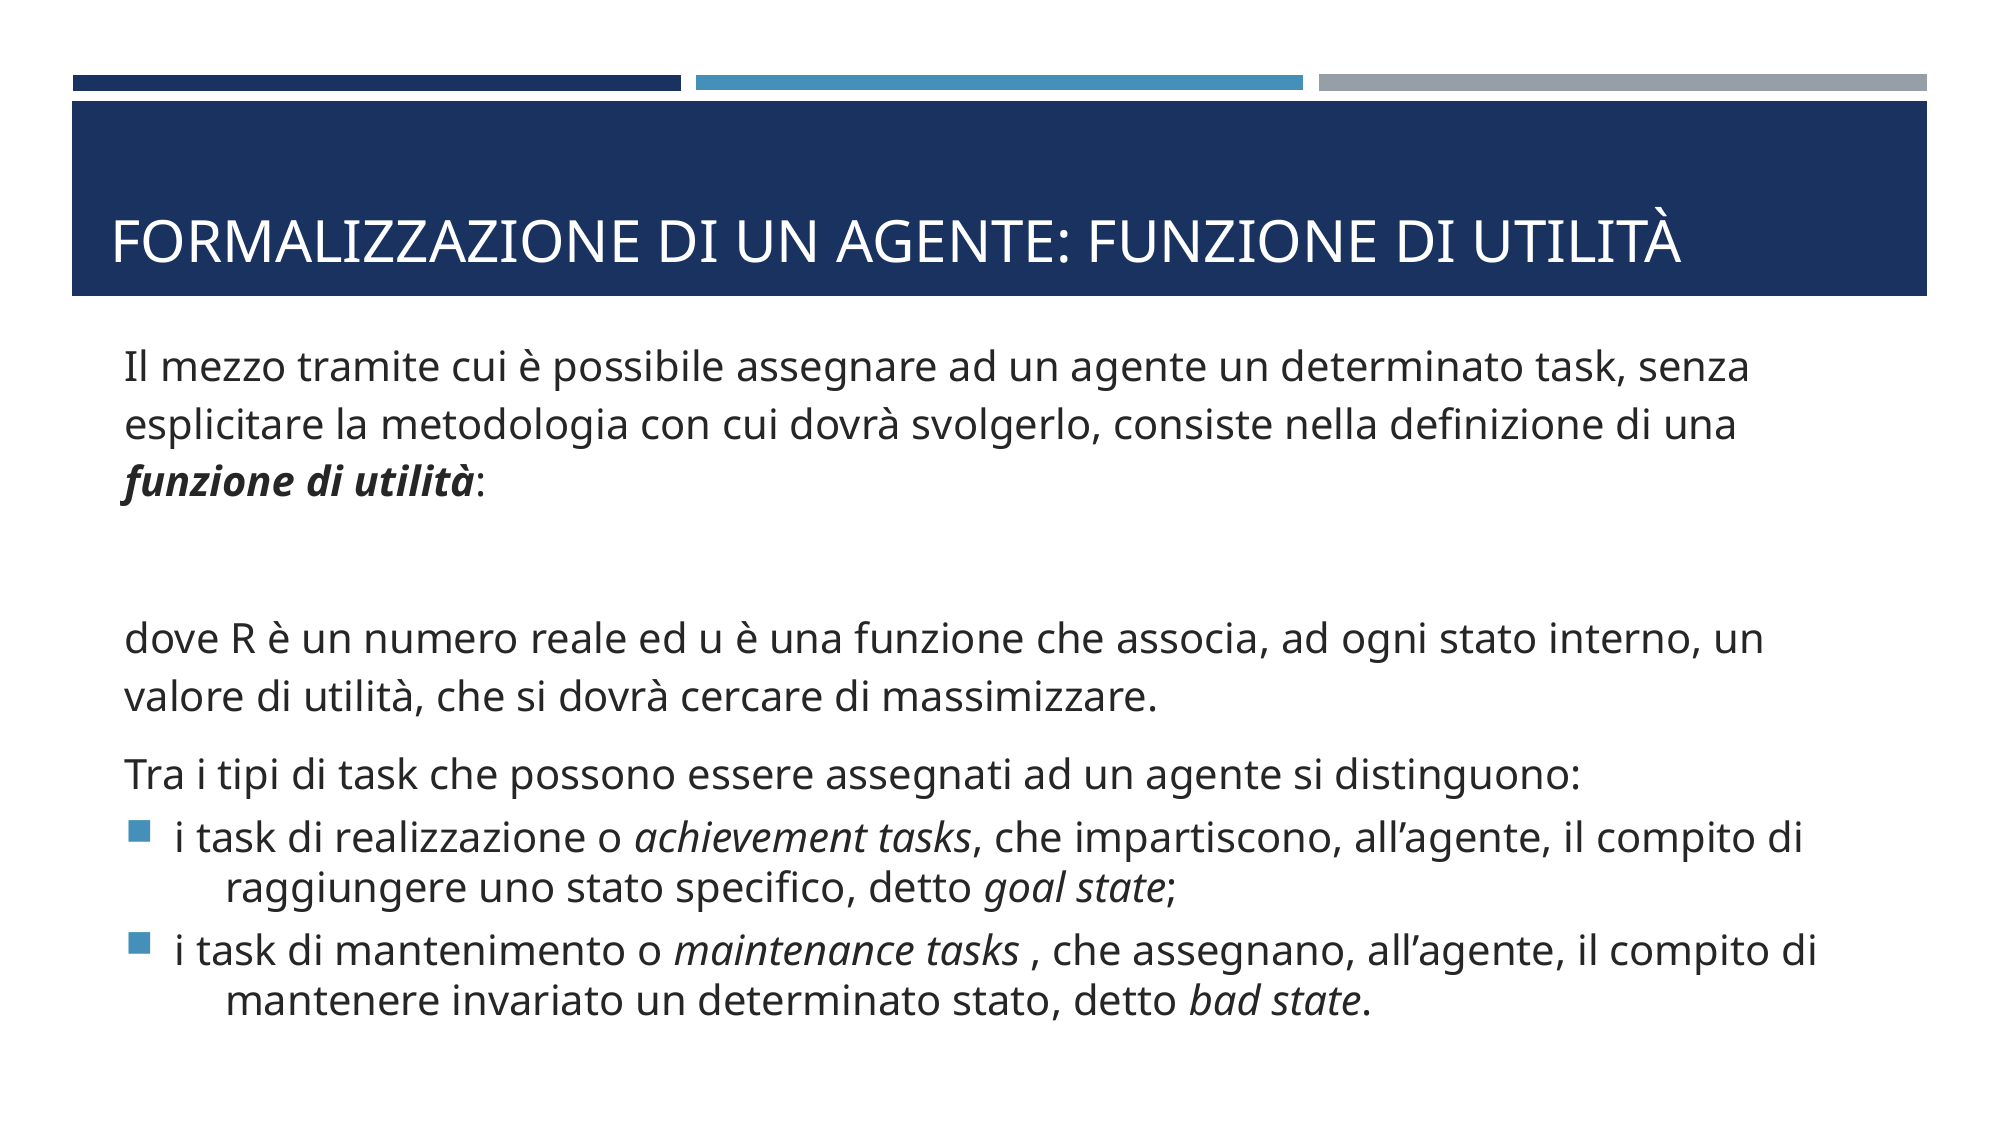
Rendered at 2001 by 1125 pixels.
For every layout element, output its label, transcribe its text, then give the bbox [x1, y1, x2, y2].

title Formalizzazione di un agente: funzione di utilità [95, 115, 1905, 282]
text_box Il mezzo tramite cui è possibile assegnare ad un agente un determinato task, senza esplicitare la metodologia con cui dovrà svolgerlo, consiste nella definizione di una funzione di utilità: dove R è un numero reale ed u è una funzione che associa, ad ogni stato interno, un valore di utilità, che si dovrà cercare di massimizzare. [109, 325, 1891, 679]
list Tra i tipi di task che possono essere assegnati ad un agente si distinguono: i task di realizzazione o achievement tasks, che impartiscono, all’agente, il compito di raggiungere uno stato specifico, detto goal state; i task di mantenimento o maintenance tasks , che assegnano, all’agente, il compito di mantenere invariato un determinato stato, detto bad state. [109, 722, 1859, 1050]
